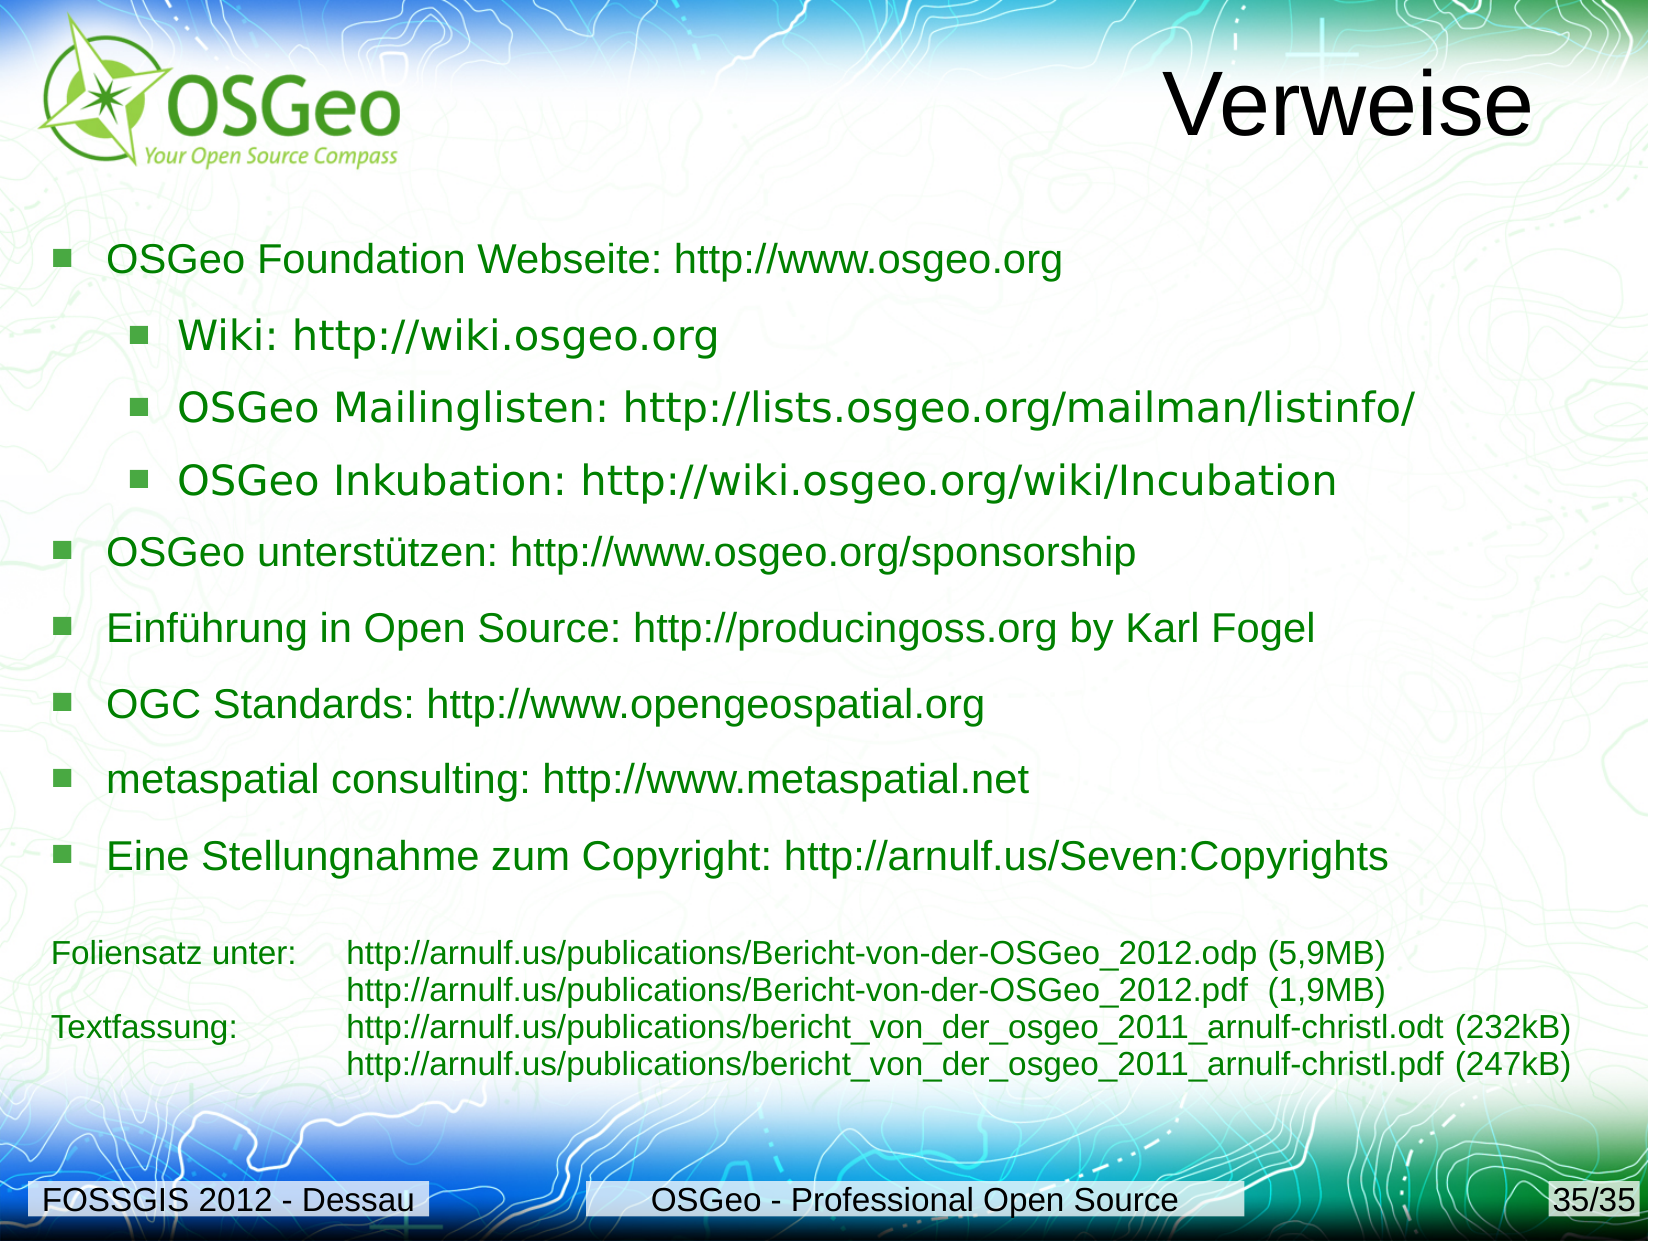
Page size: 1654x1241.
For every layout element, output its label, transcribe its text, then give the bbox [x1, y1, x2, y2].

list OSGeo Foundation Webseite: http://www.osgeo.org Wiki: http://wiki.osgeo.org OSGeo Mailinglisten: http://lists.osgeo.org/mailman/listinfo/ OSGeo Inkubation: http://wiki.osgeo.org/wiki/Incubation OSGeo unterstützen: http://www.osgeo.org/sponsorship Einführung in Open Source: http://producingoss.org by Karl Fogel OGC Standards: http://www.opengeospatial.org metaspatial consulting: http://www.metaspatial.net Eine Stellungnahme zum Copyright: http://arnulf.us/Seven:Copyrights [35, 236, 1583, 879]
text_box Foliensatz unter: http://arnulf.us/publications/Bericht-von-der-OSGeo_2012.odp (5,9MB) http://arnulf.us/publications/Bericht-von-der-OSGeo_2012.pdf (1,9MB) Textfassung: http://arnulf.us/publications/bericht_von_der_osgeo_2011_arnulf-christl.odt (232kB) http://arnulf.us/publications/bericht_von_der_osgeo_2011_arnulf-christl.pdf (247kB) [50, 934, 1609, 1083]
picture [0, 0, 1648, 1241]
title Verweise [58, 29, 1536, 178]
